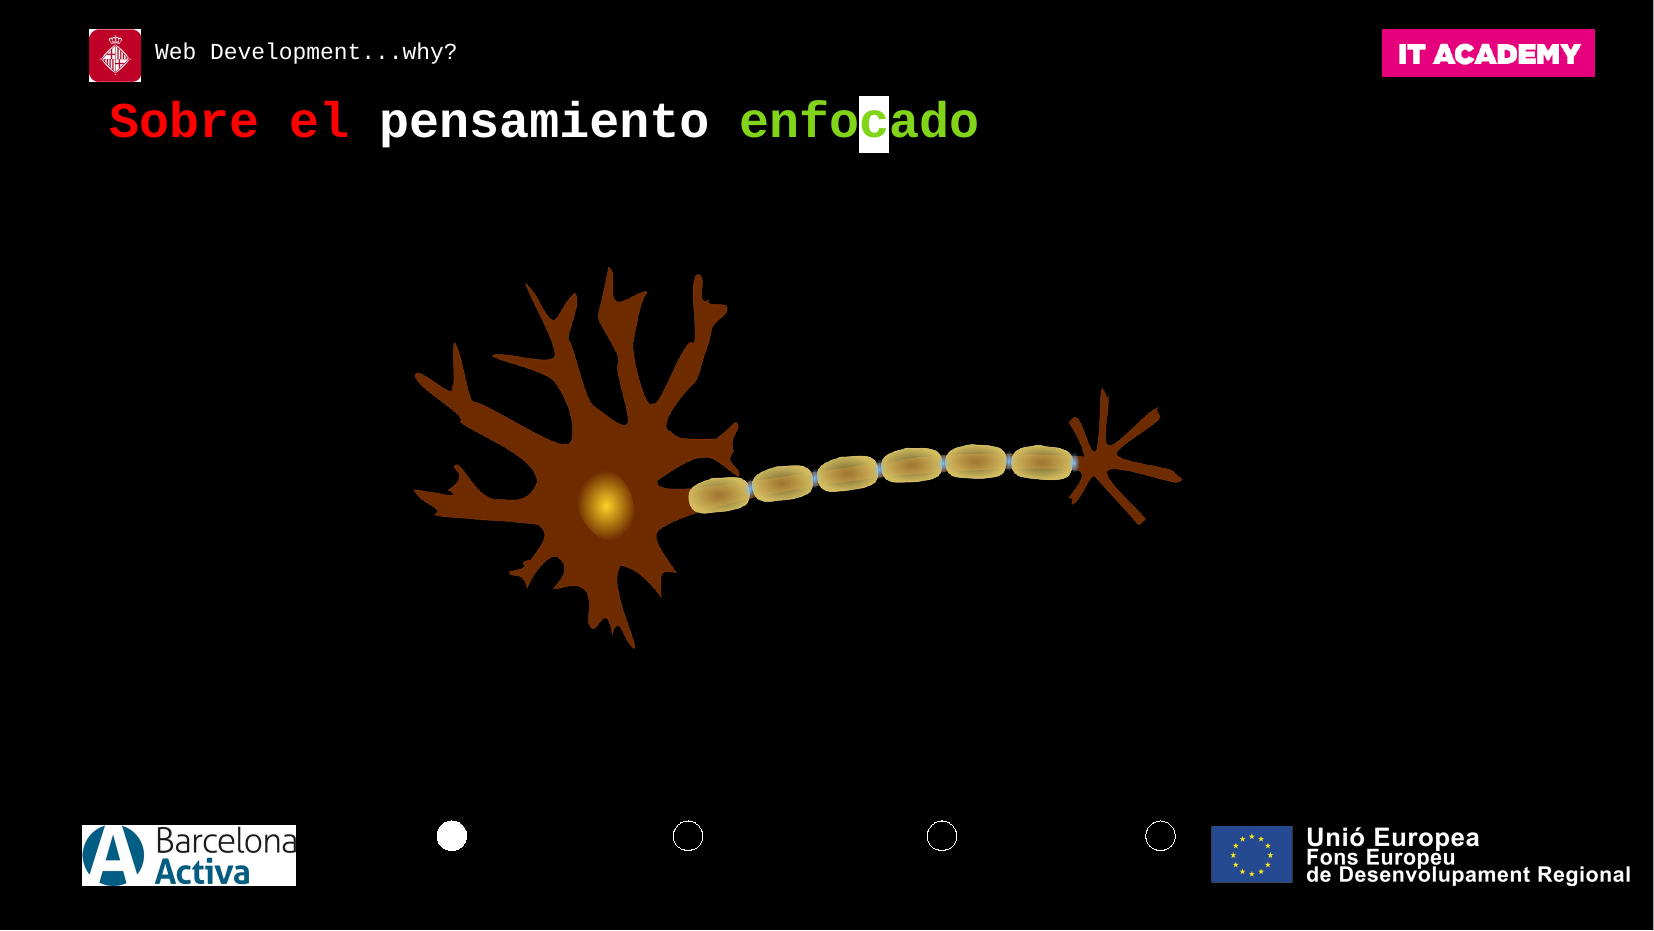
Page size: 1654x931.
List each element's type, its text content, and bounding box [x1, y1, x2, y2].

picture [82, 825, 296, 886]
picture [1210, 826, 1631, 886]
text_box [1145, 820, 1176, 851]
text_box [673, 820, 703, 851]
text_box [437, 820, 467, 851]
picture [89, 29, 141, 82]
picture [1382, 29, 1595, 77]
text_box Sobre el pensamiento enfocado [94, 88, 1447, 179]
picture [413, 265, 1182, 650]
text_box [927, 820, 957, 851]
text_box Web Development...why? [141, 29, 473, 72]
